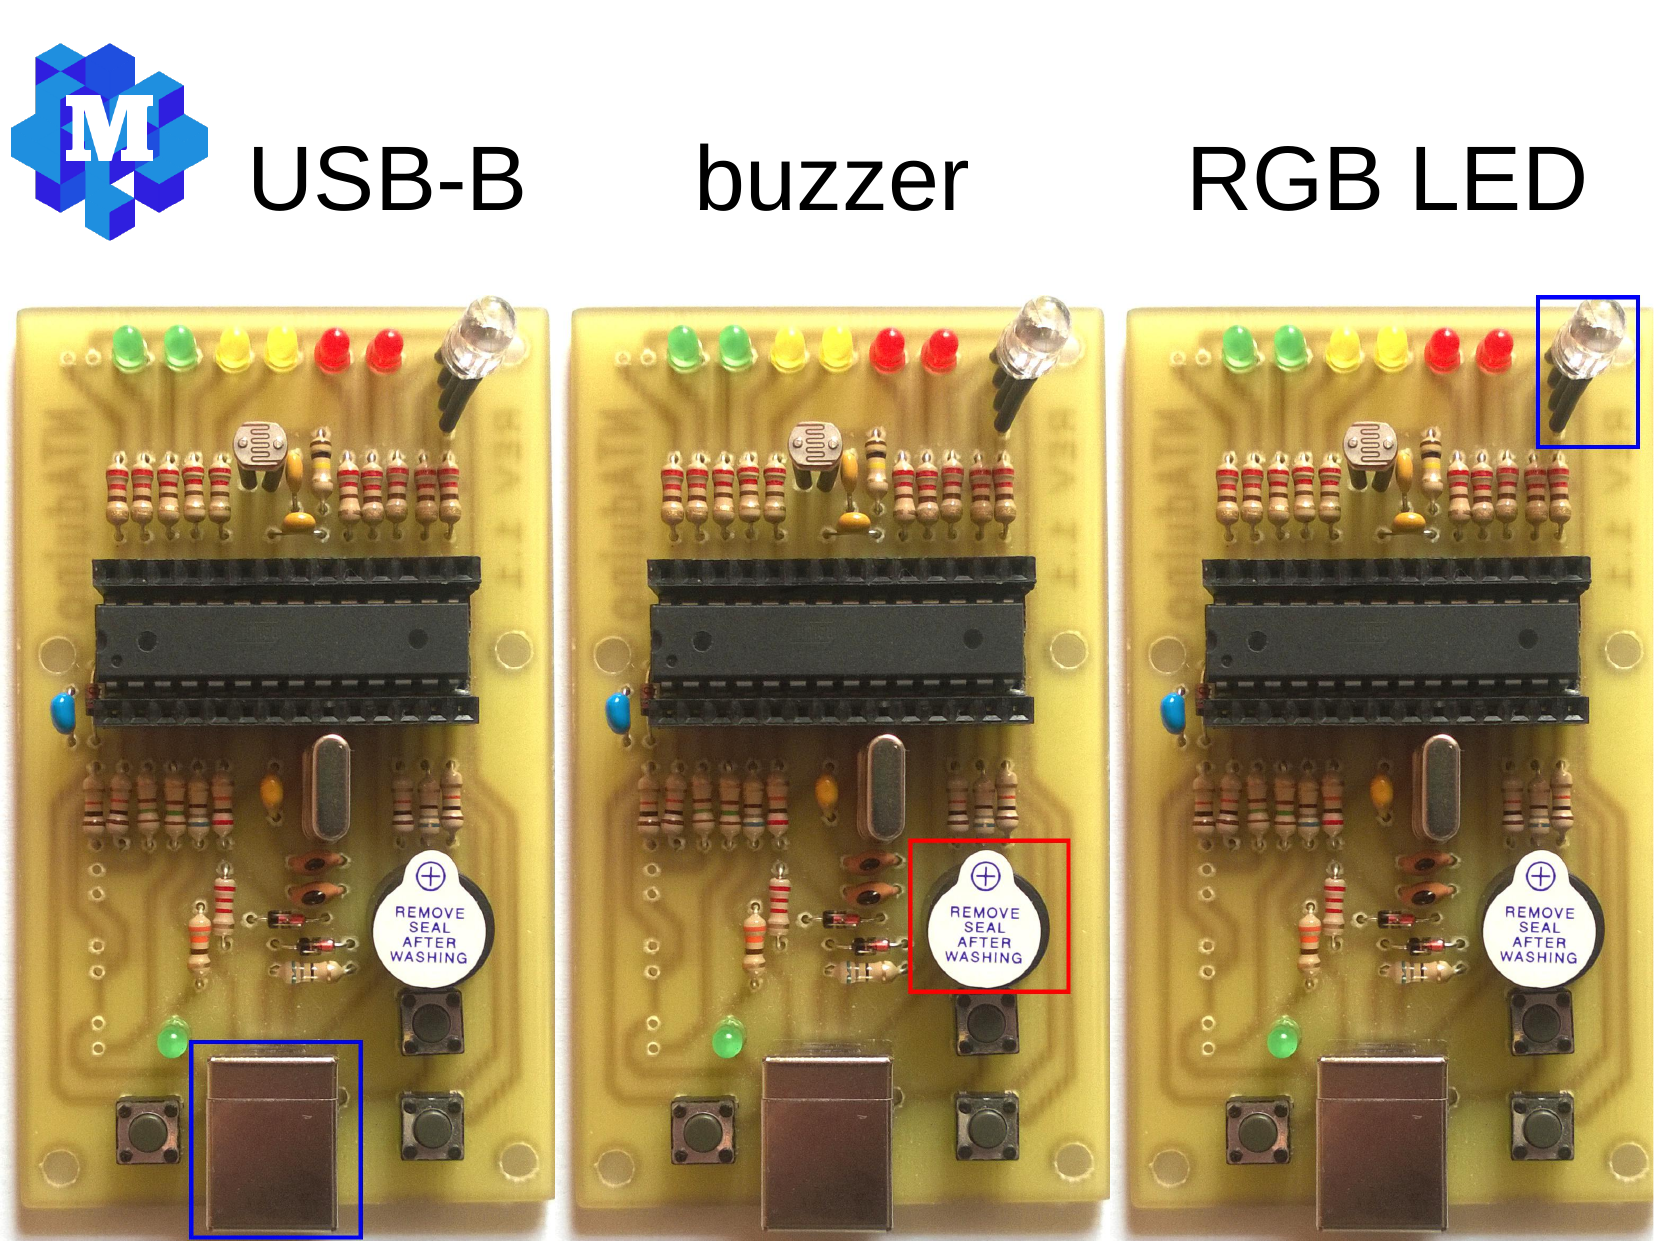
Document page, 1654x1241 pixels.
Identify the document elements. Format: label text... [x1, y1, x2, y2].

picture [11, 15, 208, 241]
title USB-B [210, 75, 566, 283]
title RGB LED [1125, 75, 1651, 283]
title buzzer [570, 75, 1096, 283]
picture [0, 295, 1654, 1241]
